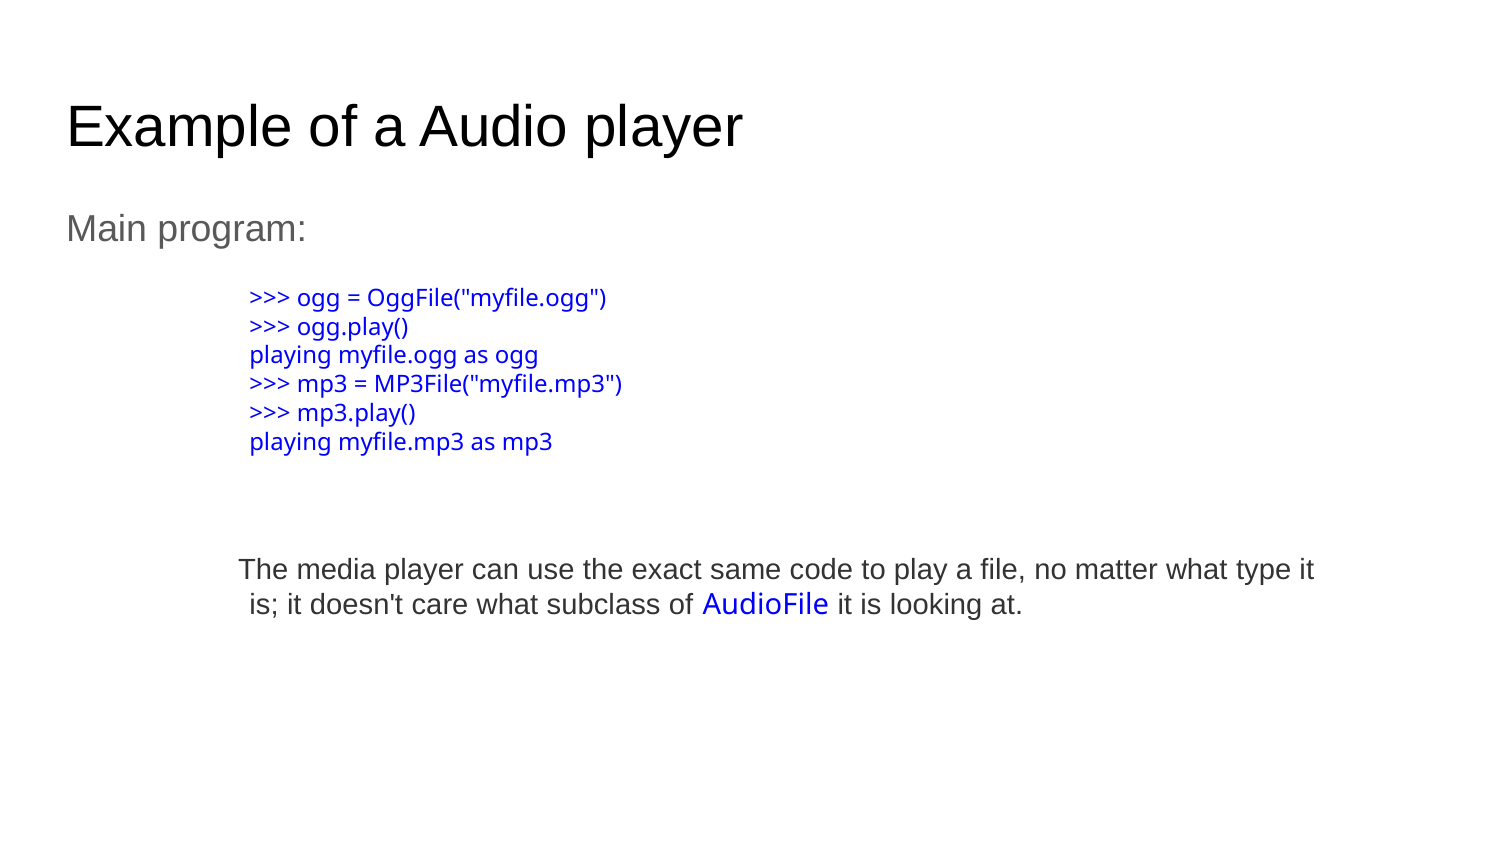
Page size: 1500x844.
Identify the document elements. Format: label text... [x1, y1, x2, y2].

list Main program: >>> ogg = OggFile("myfile.ogg") >>> ogg.play() playing myfile.ogg as ogg >>> mp3 = MP3File("myfile.mp3") >>> mp3.play() playing myfile.mp3 as mp3 The media player can use the exact same code to play a file, no matter what type it is; it doesn't care what subclass of AudioFile it is looking at. [51, 189, 1449, 750]
title Example of a Audio player [51, 72, 1449, 167]
